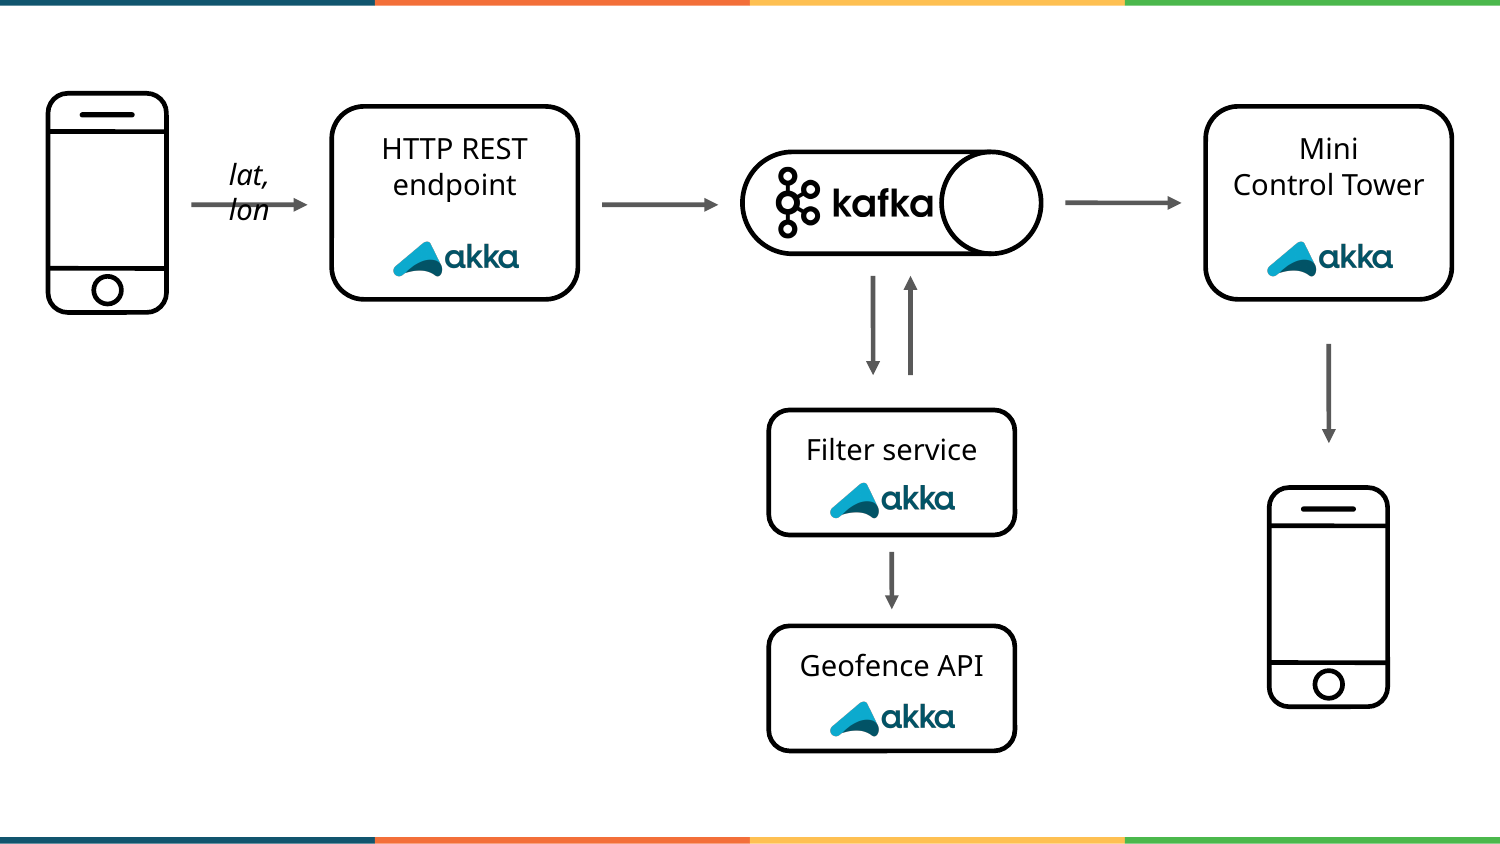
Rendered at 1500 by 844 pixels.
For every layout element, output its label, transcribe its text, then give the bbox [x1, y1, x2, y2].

picture [824, 691, 959, 747]
text_box [0, 0, 1500, 6]
text_box [1301, 507, 1356, 511]
text_box [80, 112, 134, 117]
picture [1261, 231, 1397, 287]
text_box lat, lon [189, 141, 309, 203]
picture [764, 155, 944, 250]
picture [824, 472, 959, 529]
picture [387, 231, 523, 287]
text_box [0, 837, 1500, 844]
text_box Mini Control Tower [1205, 106, 1452, 300]
text_box Filter service [768, 409, 1015, 536]
text_box HTTP REST endpoint [331, 106, 578, 300]
text_box Geofence API [768, 625, 1015, 751]
